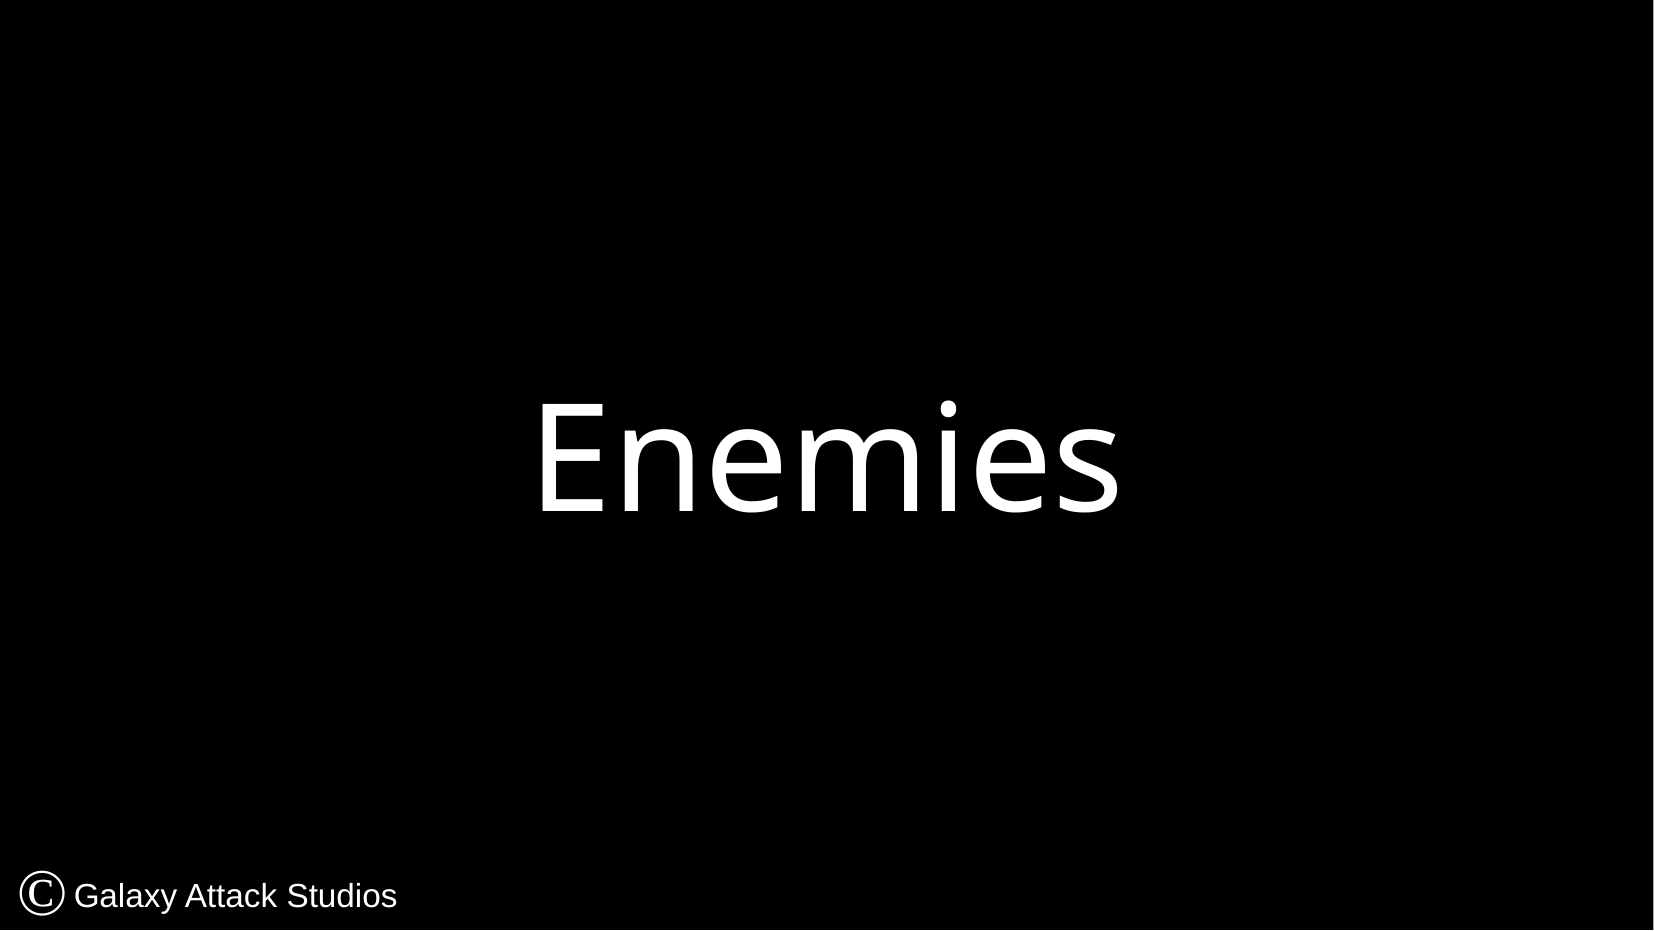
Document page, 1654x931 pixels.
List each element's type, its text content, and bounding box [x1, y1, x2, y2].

title Enemies [82, 37, 1571, 869]
